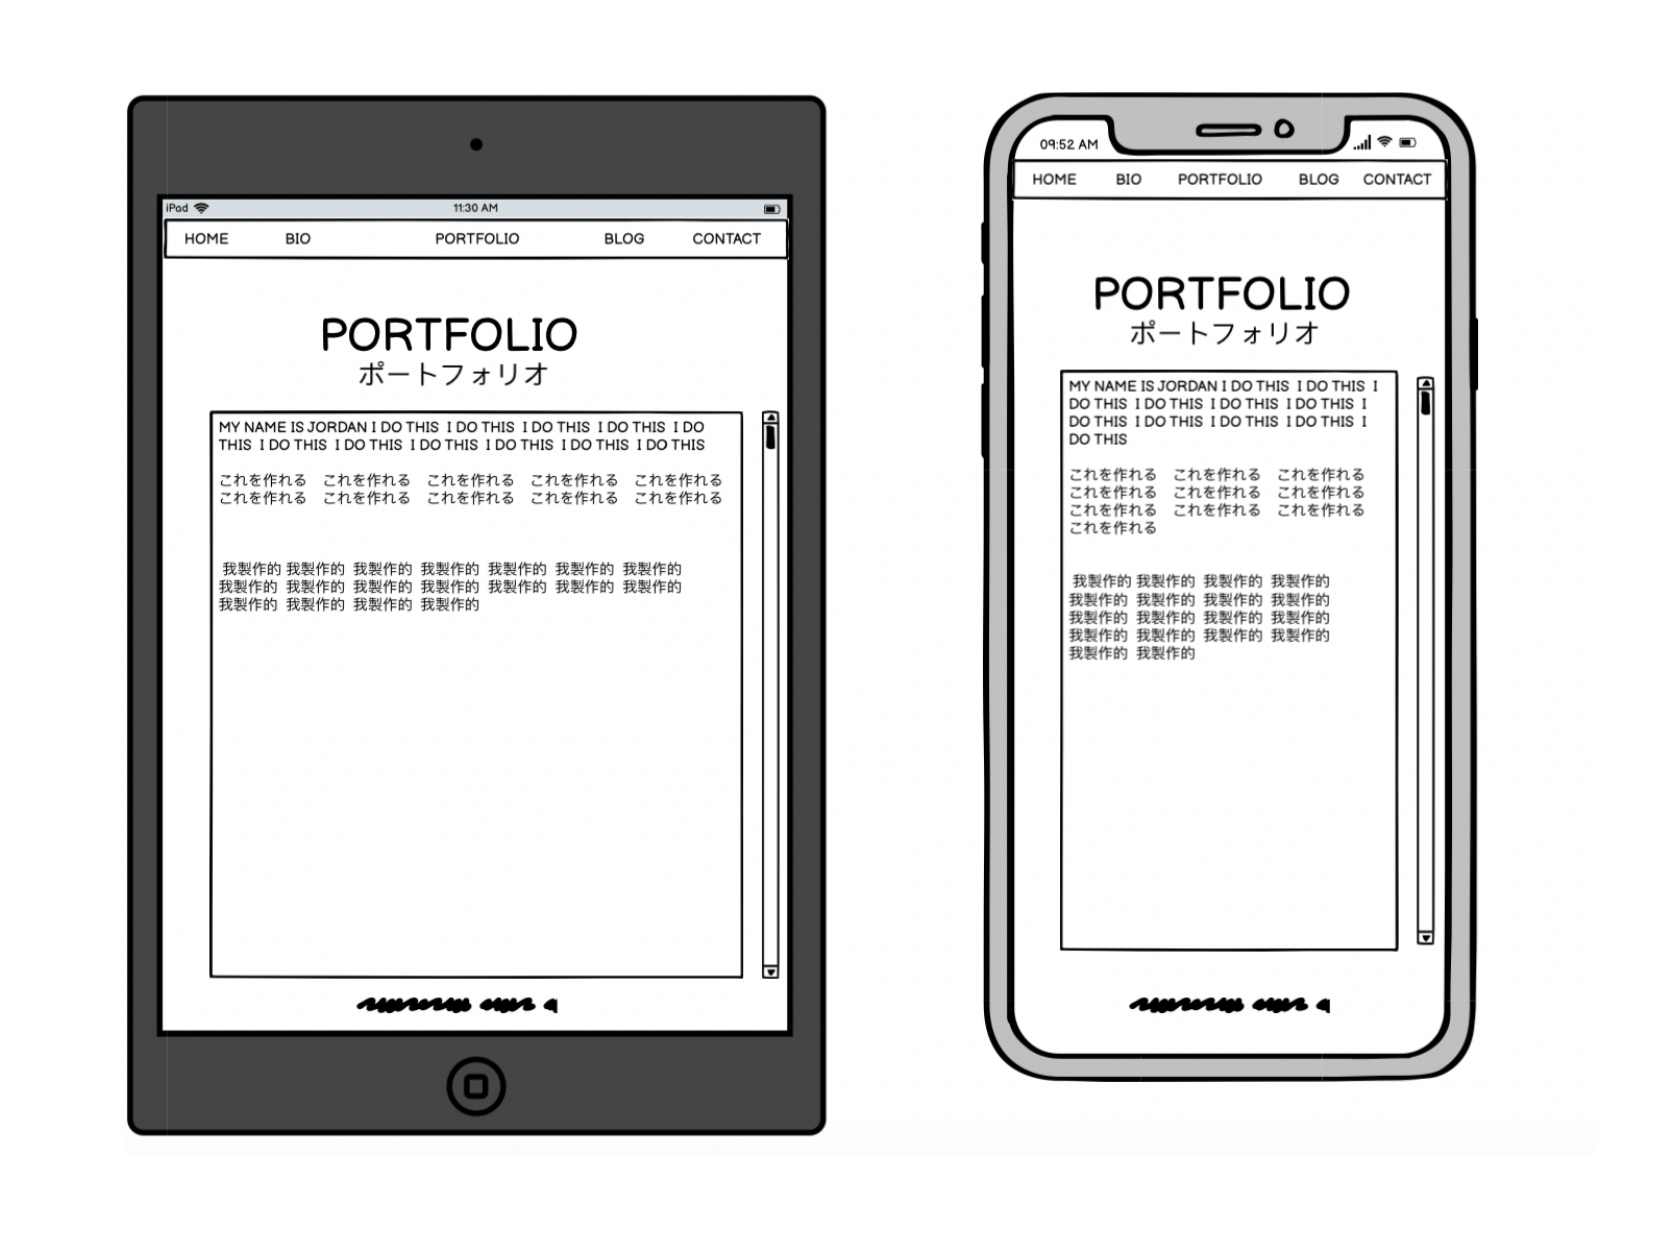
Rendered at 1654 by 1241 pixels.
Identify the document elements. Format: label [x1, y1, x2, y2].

picture [124, 88, 1598, 1154]
